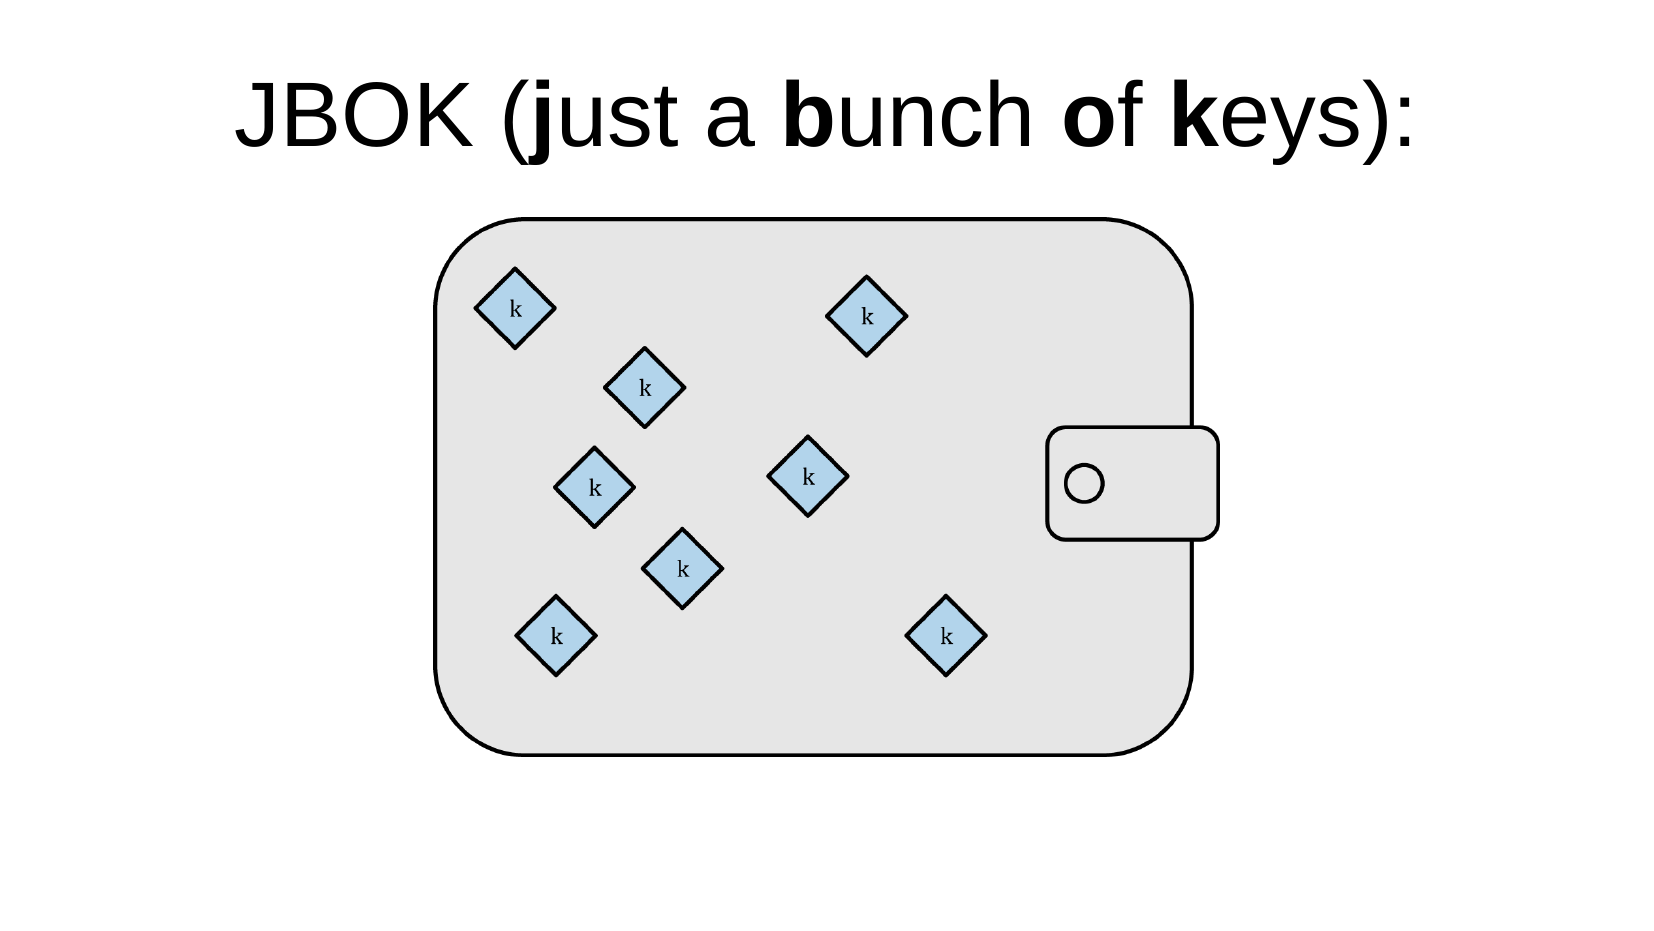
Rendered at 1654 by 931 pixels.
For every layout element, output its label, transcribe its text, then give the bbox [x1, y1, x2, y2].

title JBOK (just a bunch of keys): [82, 37, 1571, 193]
picture [433, 217, 1220, 758]
